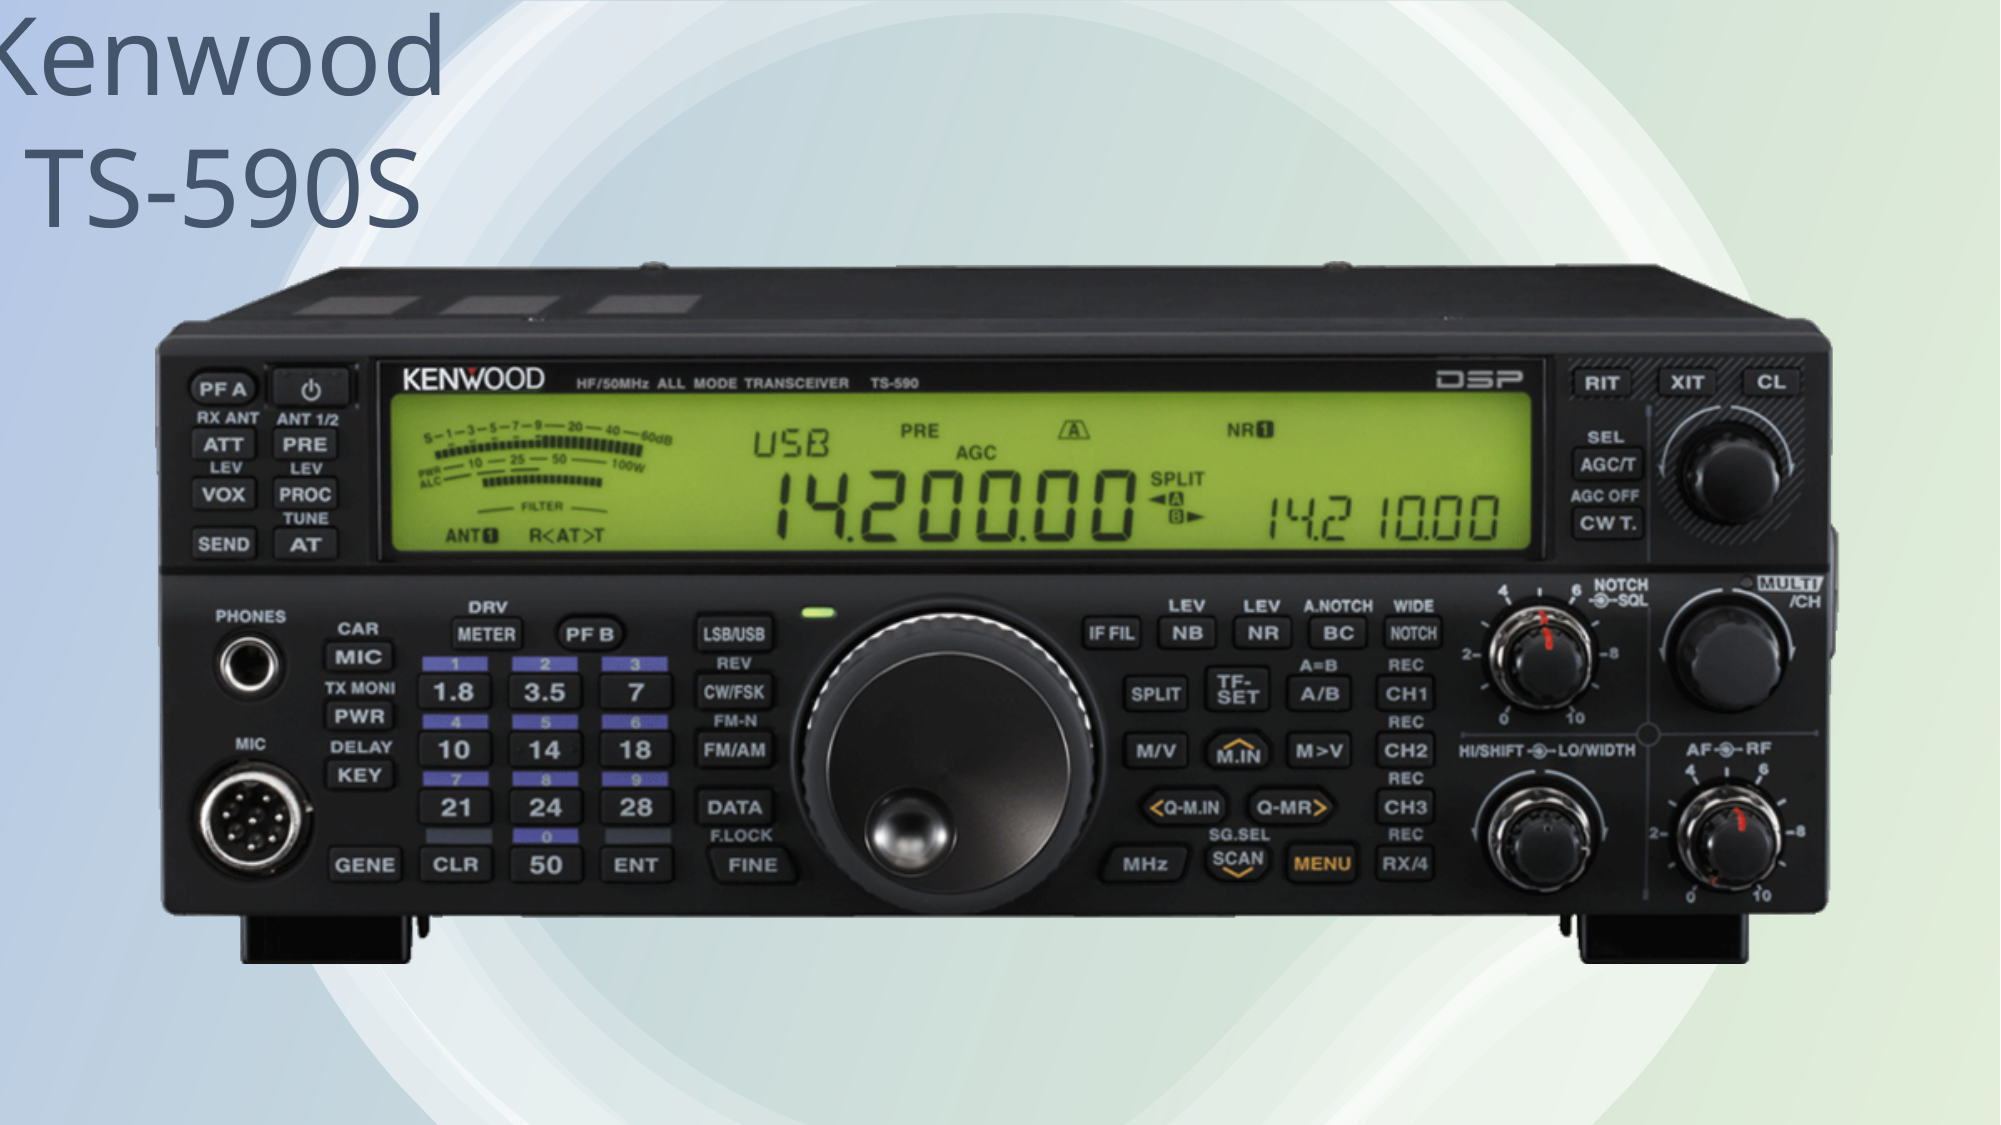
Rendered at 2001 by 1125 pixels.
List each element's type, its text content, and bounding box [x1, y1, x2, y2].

text_box Kenwood TS-590S [0, 0, 697, 262]
text_box [0, 0, 2000, 1125]
picture [149, 261, 1851, 964]
